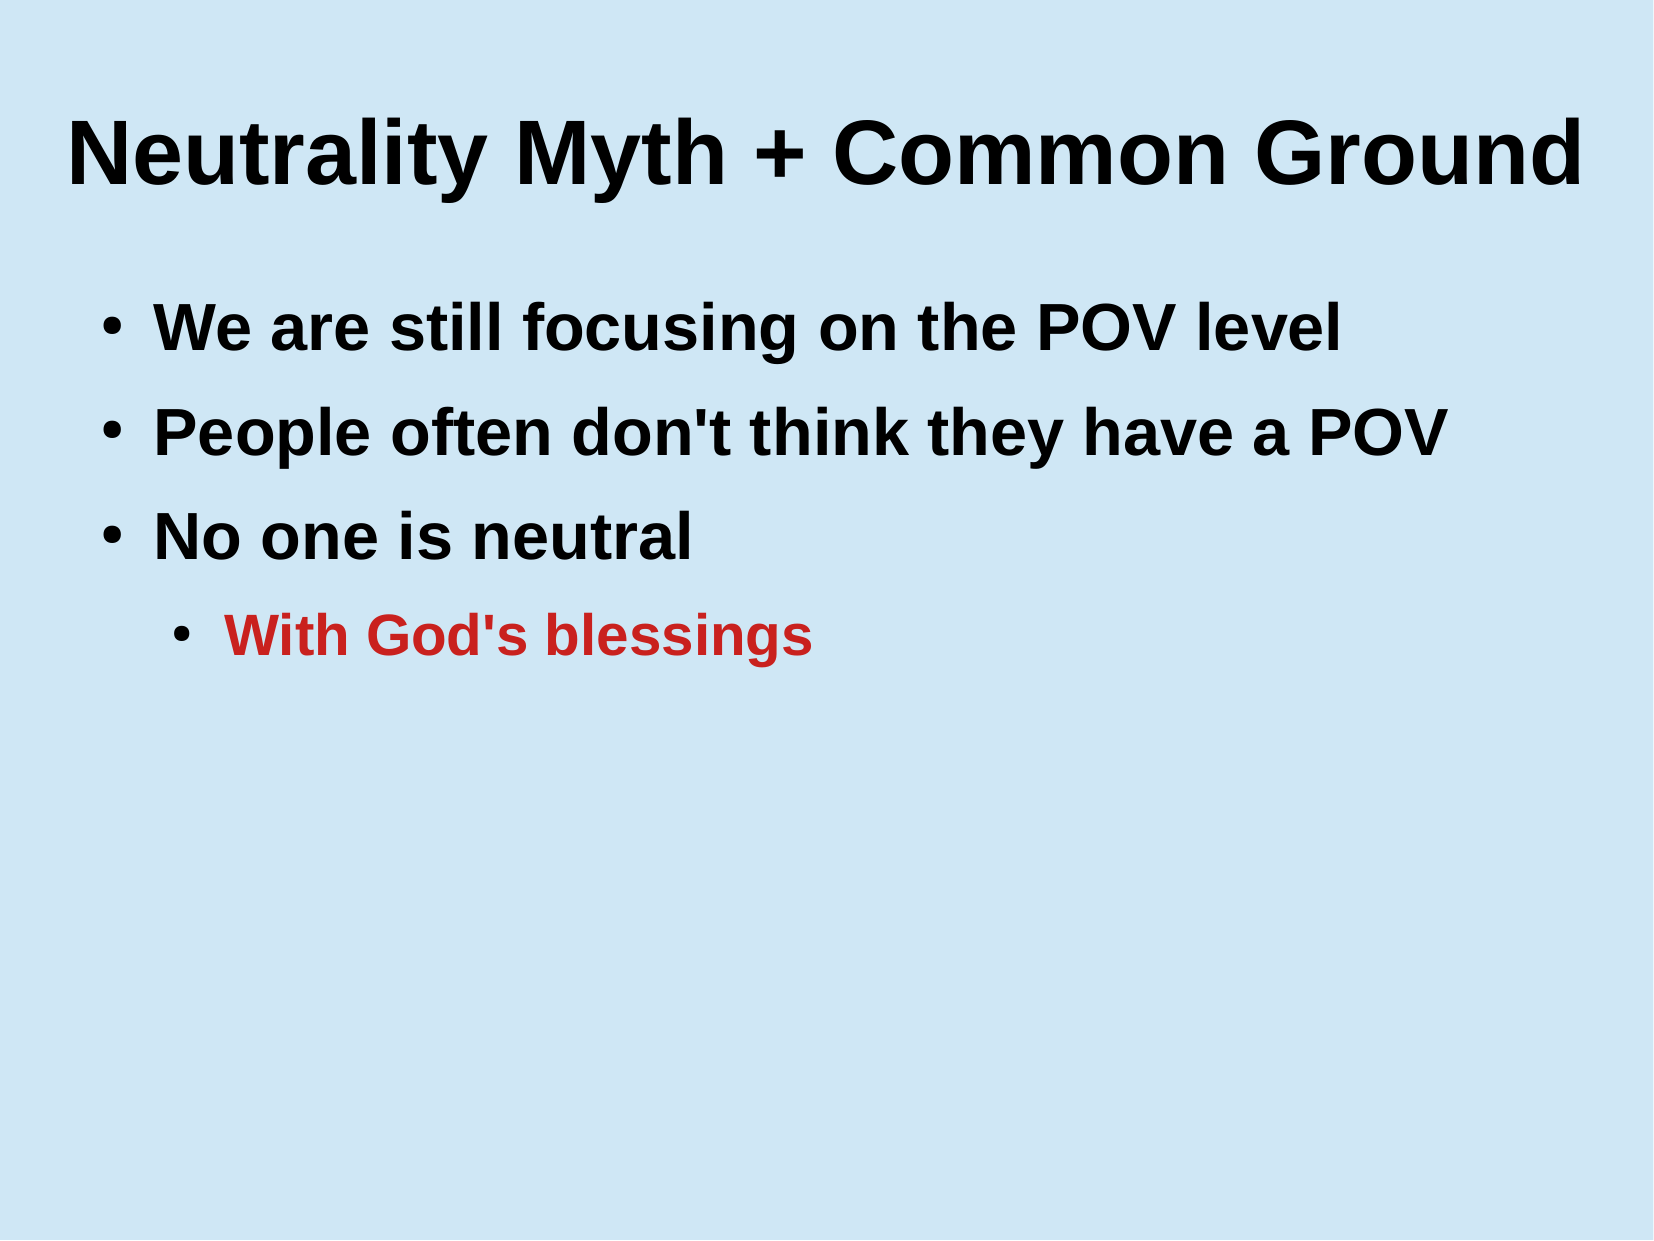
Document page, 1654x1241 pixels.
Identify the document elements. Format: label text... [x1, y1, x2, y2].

list We are still focusing on the POV level People often don't think they have a POV No one is neutral With God's blessings [82, 290, 1571, 1010]
title Neutrality Myth + Common Ground [29, 49, 1625, 257]
